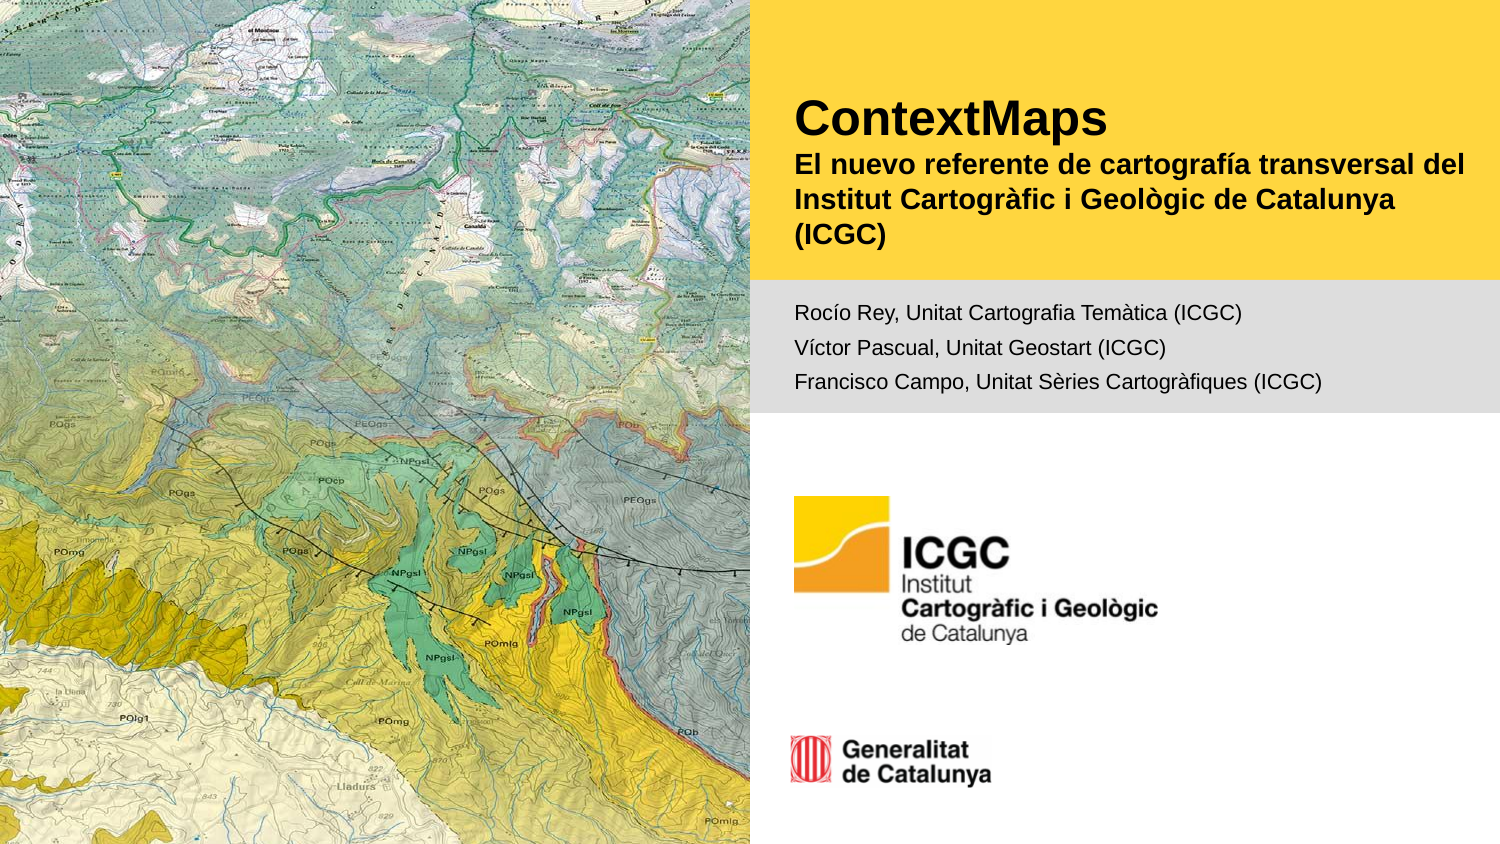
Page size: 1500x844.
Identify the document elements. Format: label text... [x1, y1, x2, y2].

title ContextMaps El nuevo referente de cartografía transversal del Institut Cartogràfic i Geològic de Catalunya (ICGC) [750, 0, 1500, 279]
picture [794, 496, 1158, 645]
list Rocío Rey, Unitat Cartografia Temàtica (ICGC) Víctor Pascual, Unitat Geostart (ICGC) Francisco Campo, Unitat Sèries Cartogràfiques (ICGC) [750, 279, 1500, 413]
picture [790, 735, 992, 788]
picture [0, 0, 750, 844]
